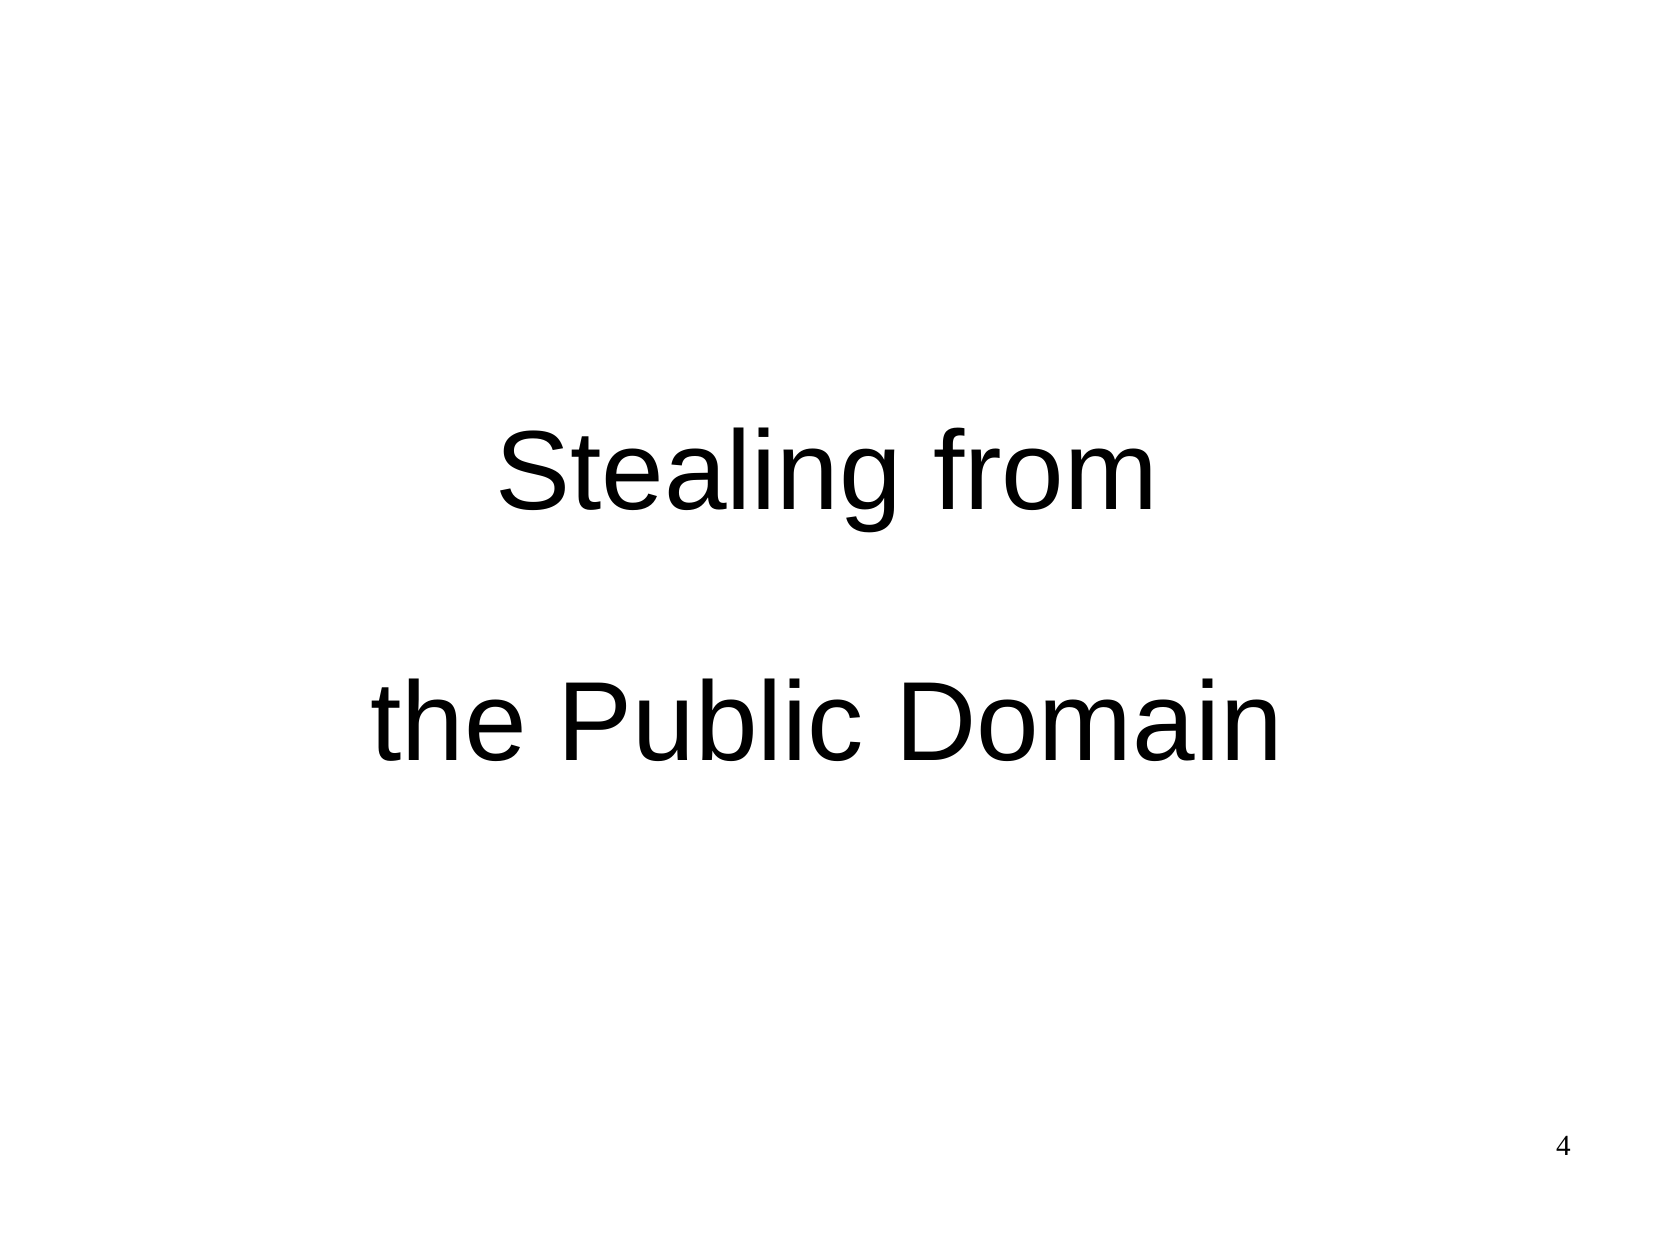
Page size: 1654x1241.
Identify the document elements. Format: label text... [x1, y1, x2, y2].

title Stealing from the Public Domain [82, 407, 1571, 785]
